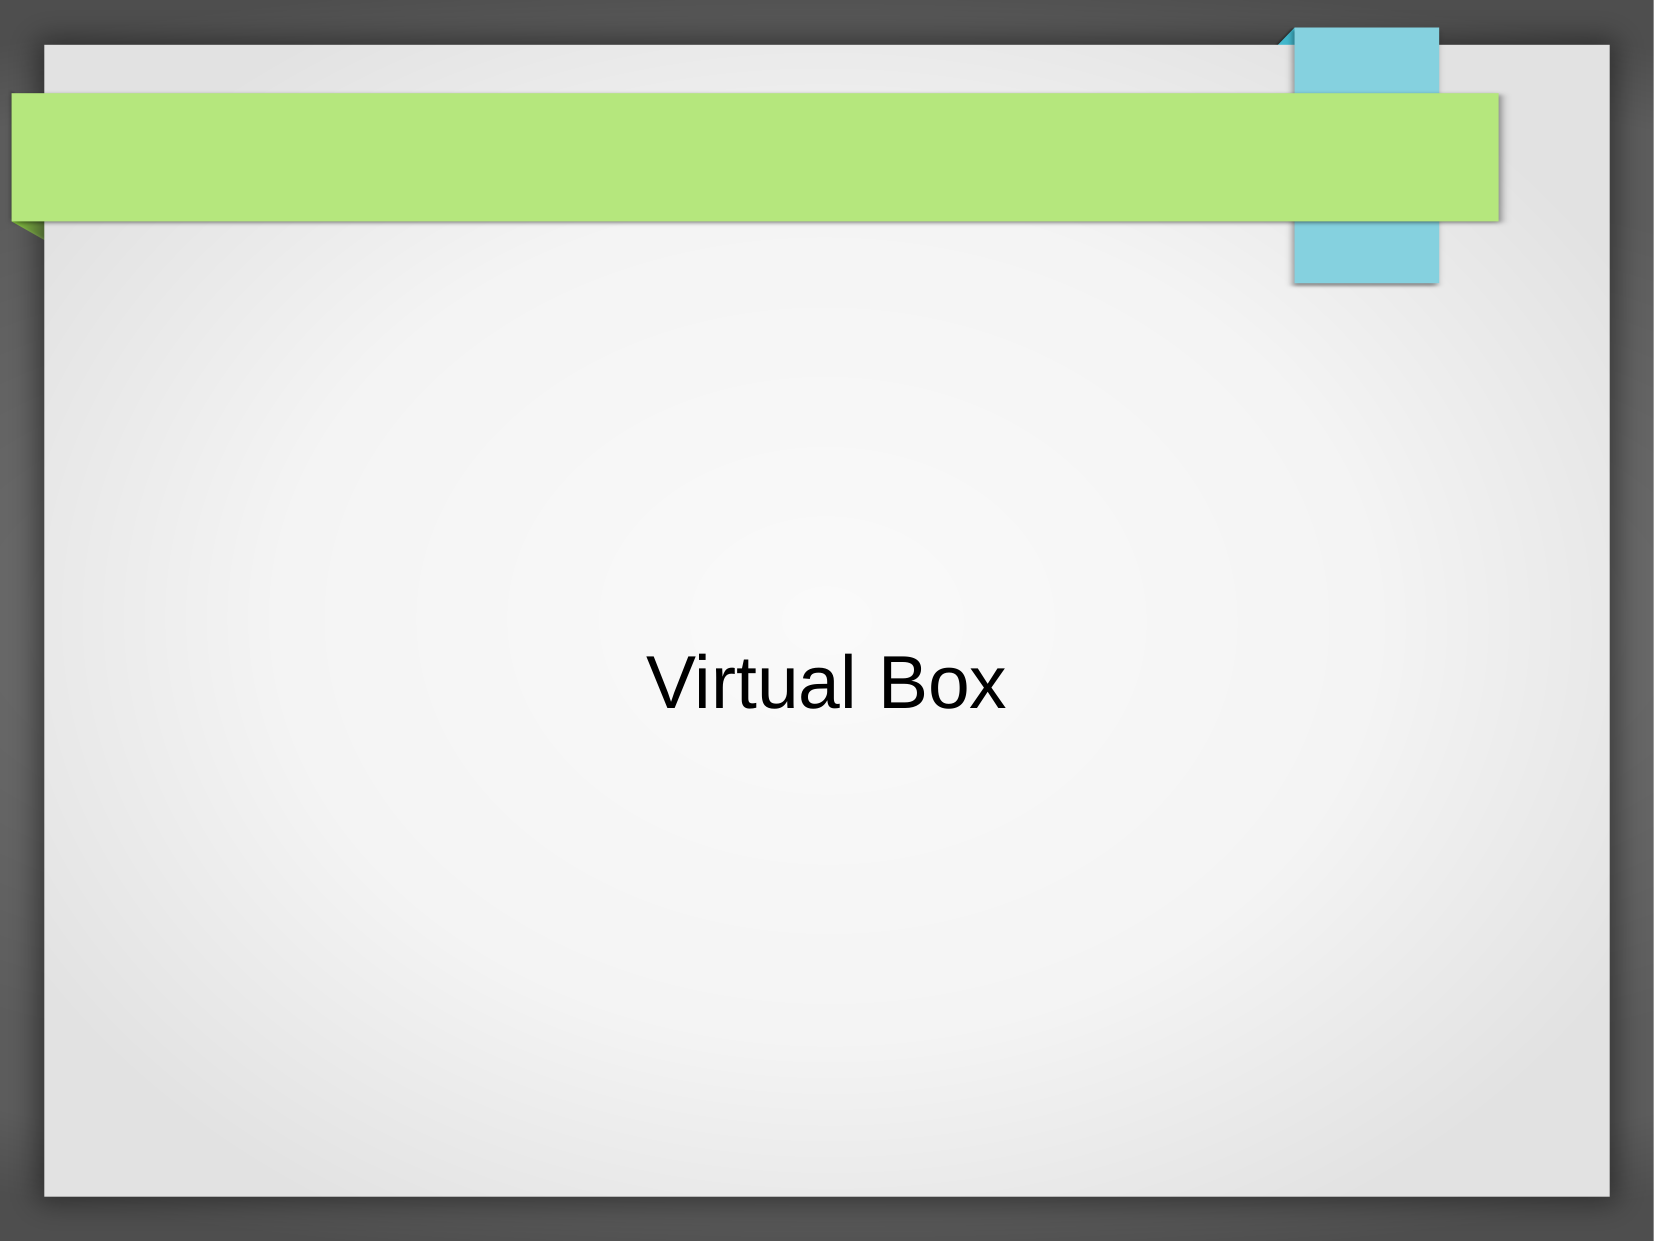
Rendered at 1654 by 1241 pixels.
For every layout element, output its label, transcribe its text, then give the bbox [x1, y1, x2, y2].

picture [0, 0, 1654, 1241]
subtitle Virtual Box [236, 409, 1418, 957]
